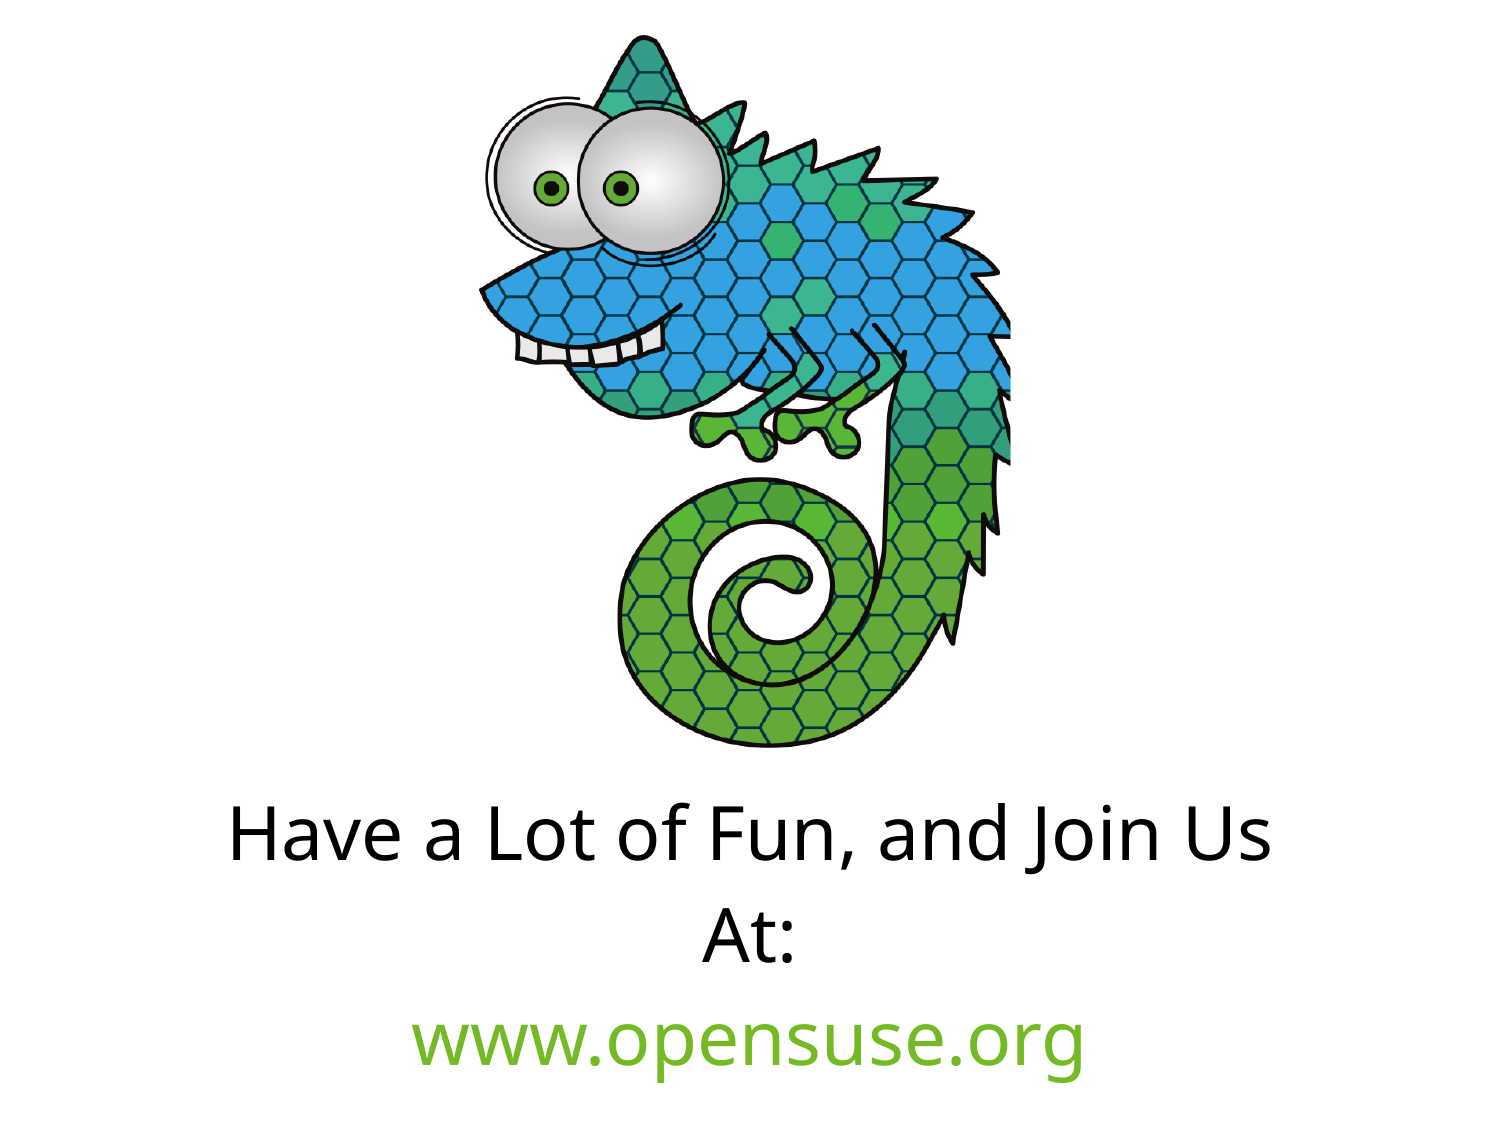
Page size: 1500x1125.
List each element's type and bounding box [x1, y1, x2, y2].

picture [479, 35, 1021, 748]
